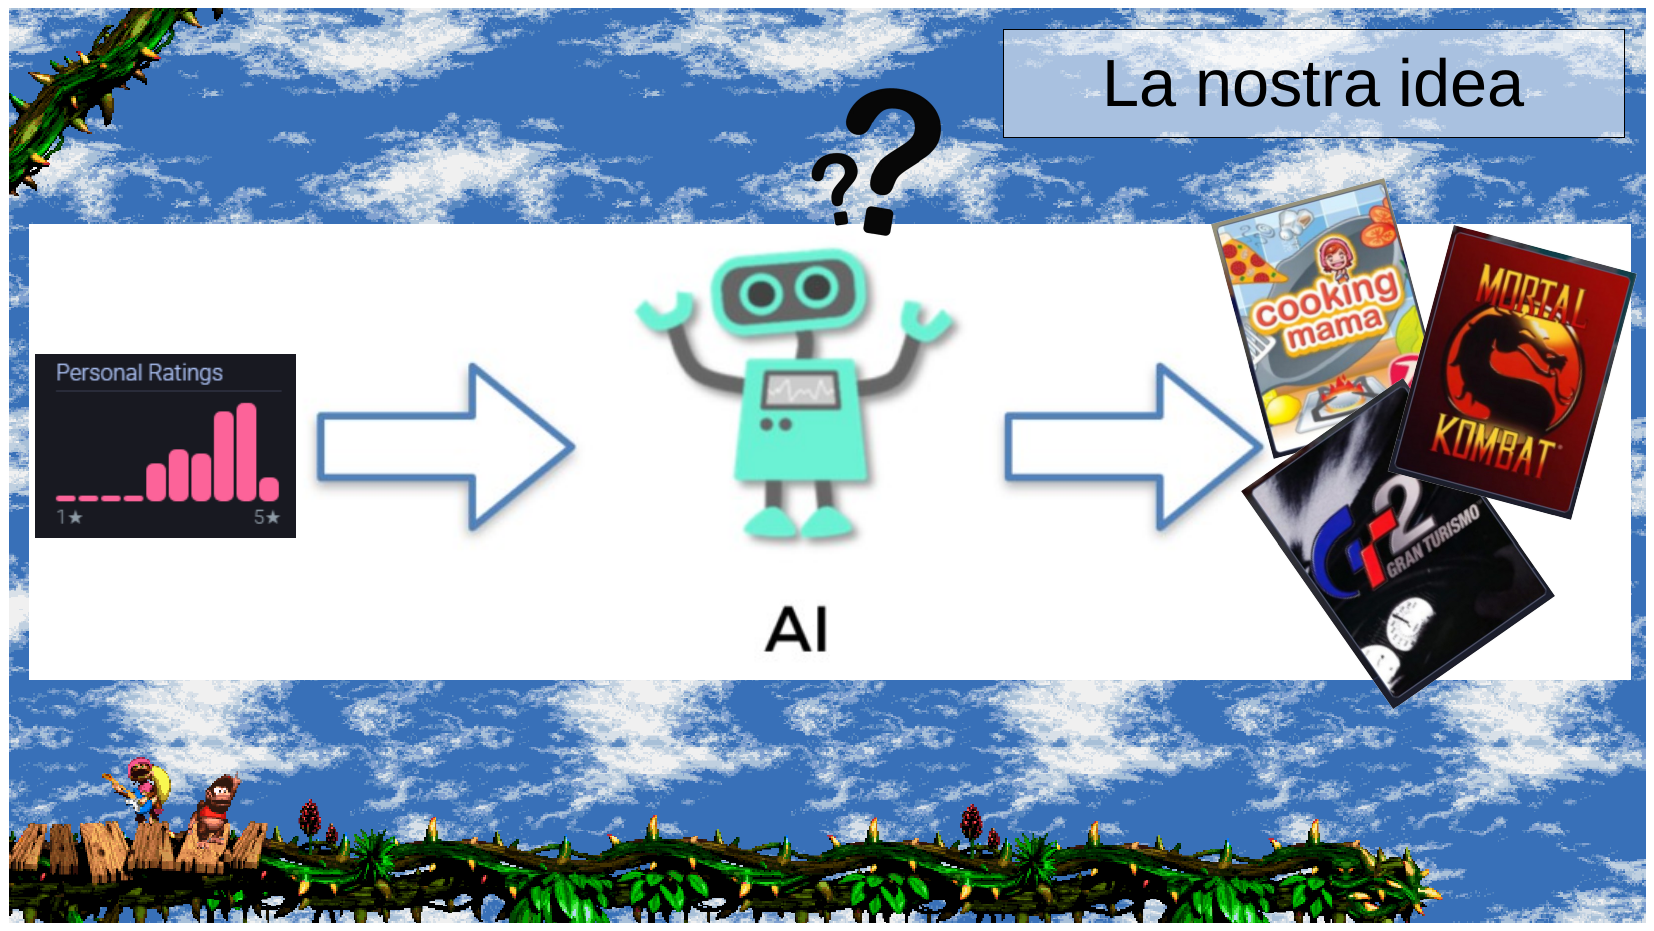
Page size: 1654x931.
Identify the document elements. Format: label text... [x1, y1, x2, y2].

text_box [1488, 435, 1595, 532]
text_box La nostra idea [1003, 29, 1625, 138]
picture [0, 0, 1654, 931]
